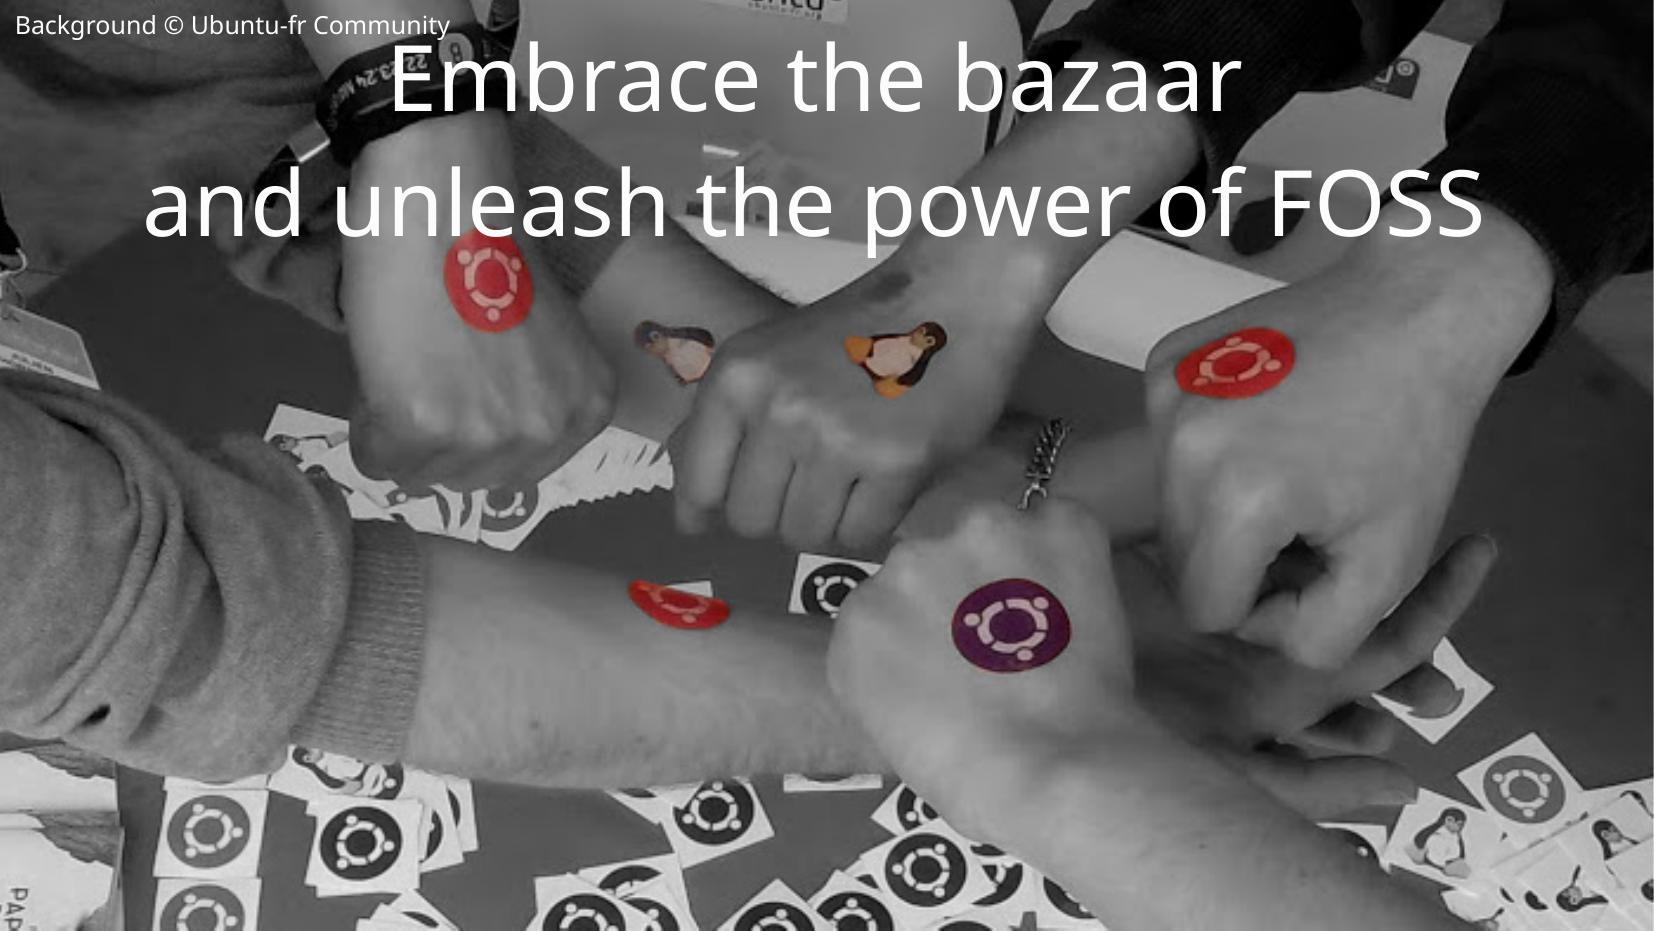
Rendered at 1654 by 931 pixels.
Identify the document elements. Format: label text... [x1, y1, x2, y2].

picture [0, 0, 1654, 931]
text_box Background © Ubuntu-fr Community [0, 0, 445, 43]
title Embrace the bazaar and unleash the power of FOSS [70, 5, 1560, 272]
